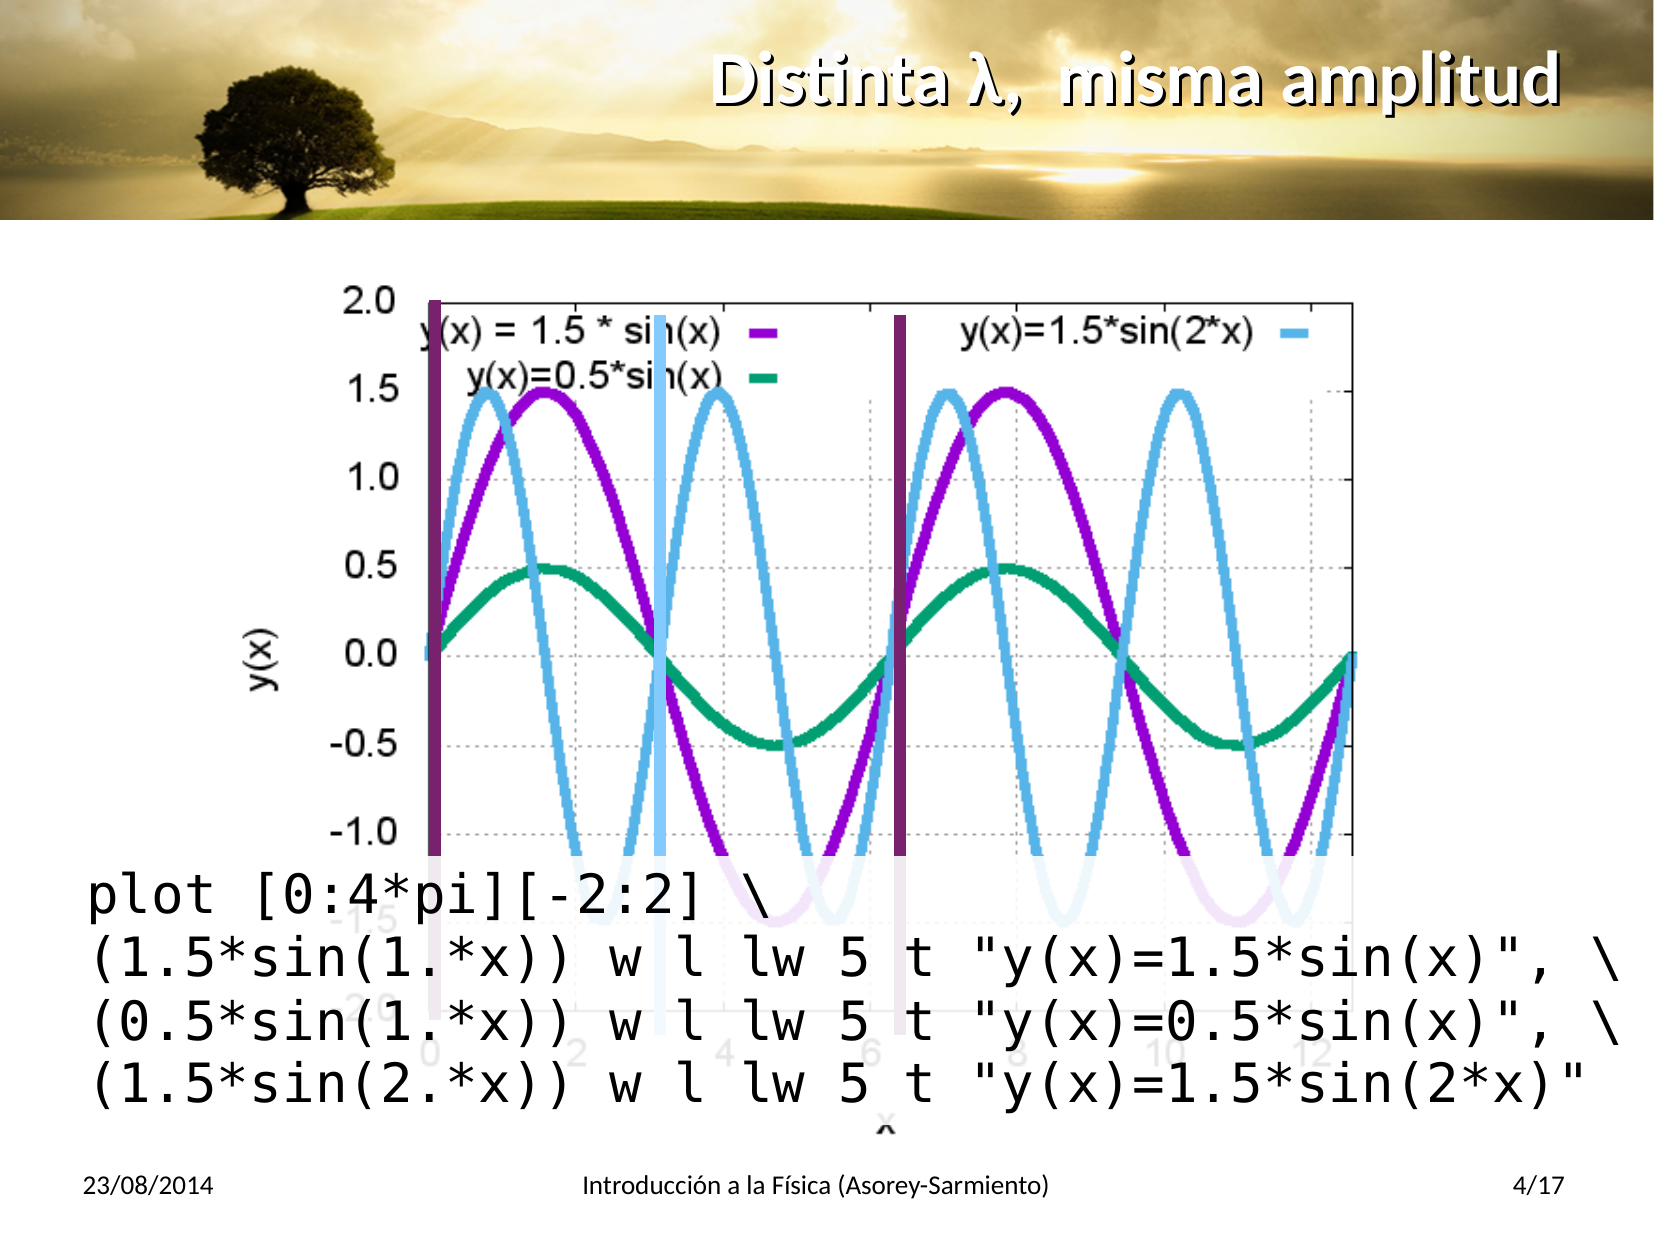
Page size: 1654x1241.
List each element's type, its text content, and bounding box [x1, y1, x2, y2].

picture [226, 254, 1427, 856]
picture [226, 1126, 1427, 1156]
title Distinta λ, misma amplitud [75, 19, 1564, 151]
text_box plot [0:4*pi][-2:2] \ (1.5*sin(1.*x)) w l lw 5 t "y(x)=1.5*sin(x)", \ (0.5*sin(1.*x)) w l lw 5 t "y(x)=0.5*sin(x)", \ (1.5*sin(2.*x)) w l lw 5 t "y(x)=1.5*sin(2*x)" [71, 856, 1641, 1126]
picture [0, 0, 1654, 220]
